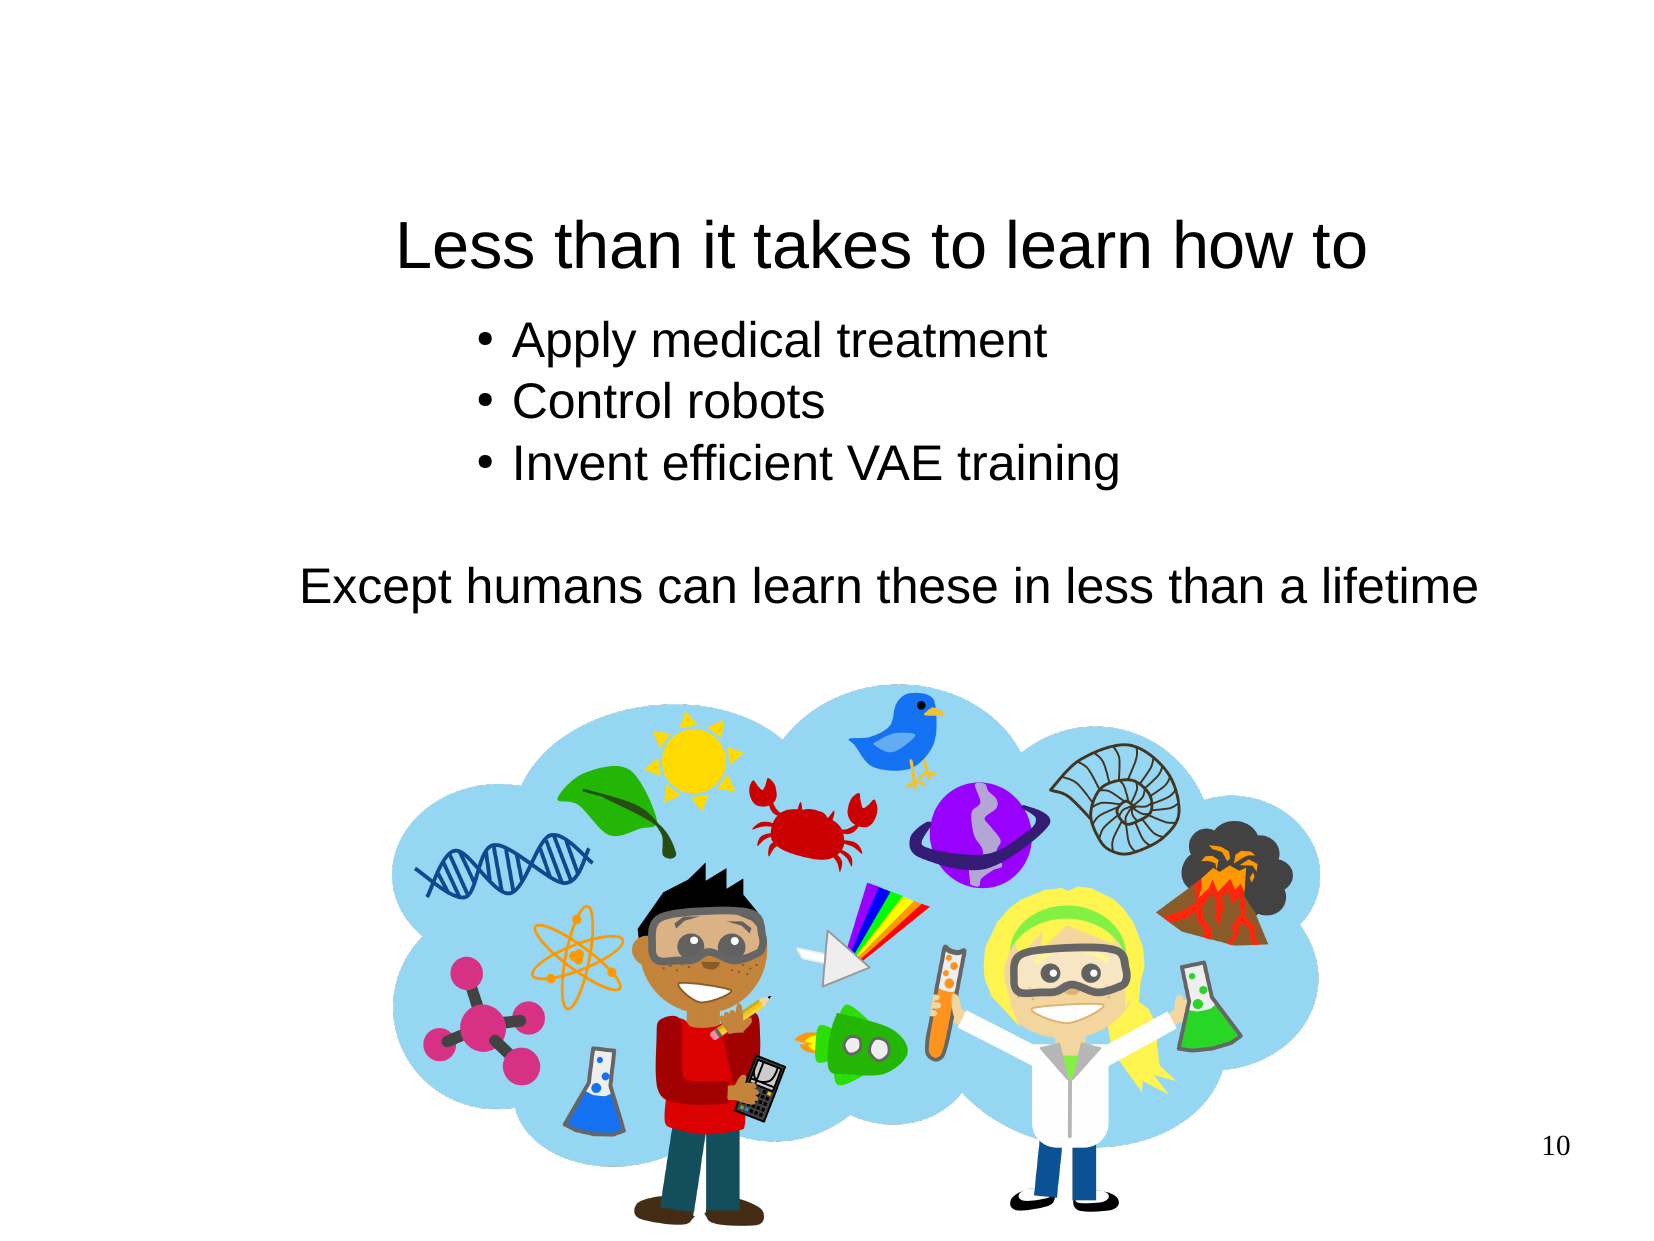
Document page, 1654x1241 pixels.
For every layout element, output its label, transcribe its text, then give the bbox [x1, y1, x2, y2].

picture [392, 684, 1320, 1226]
list Less than it takes to learn how to Apply medical treatment Control robots Invent efficient VAE training Except humans can learn these in less than a lifetime [86, 118, 1607, 839]
